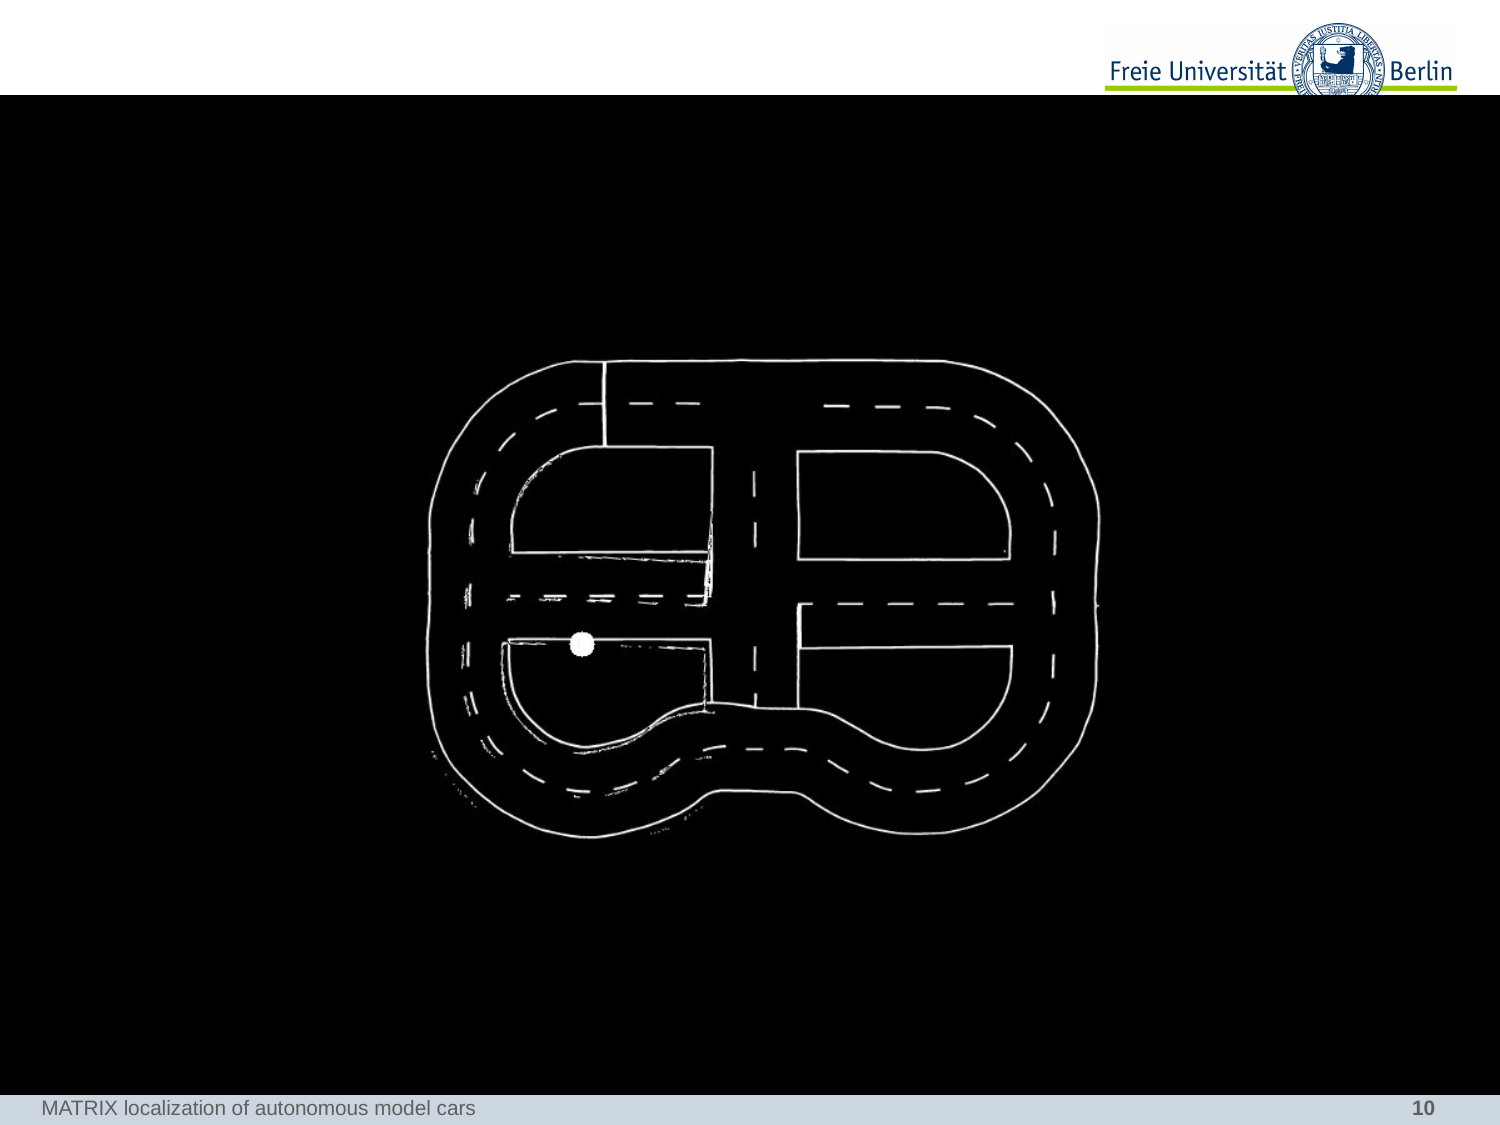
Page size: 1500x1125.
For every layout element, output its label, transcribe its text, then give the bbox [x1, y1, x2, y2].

footer MATRIX localization of autonomous model cars [41, 1096, 1022, 1125]
picture [0, 23, 1500, 1096]
